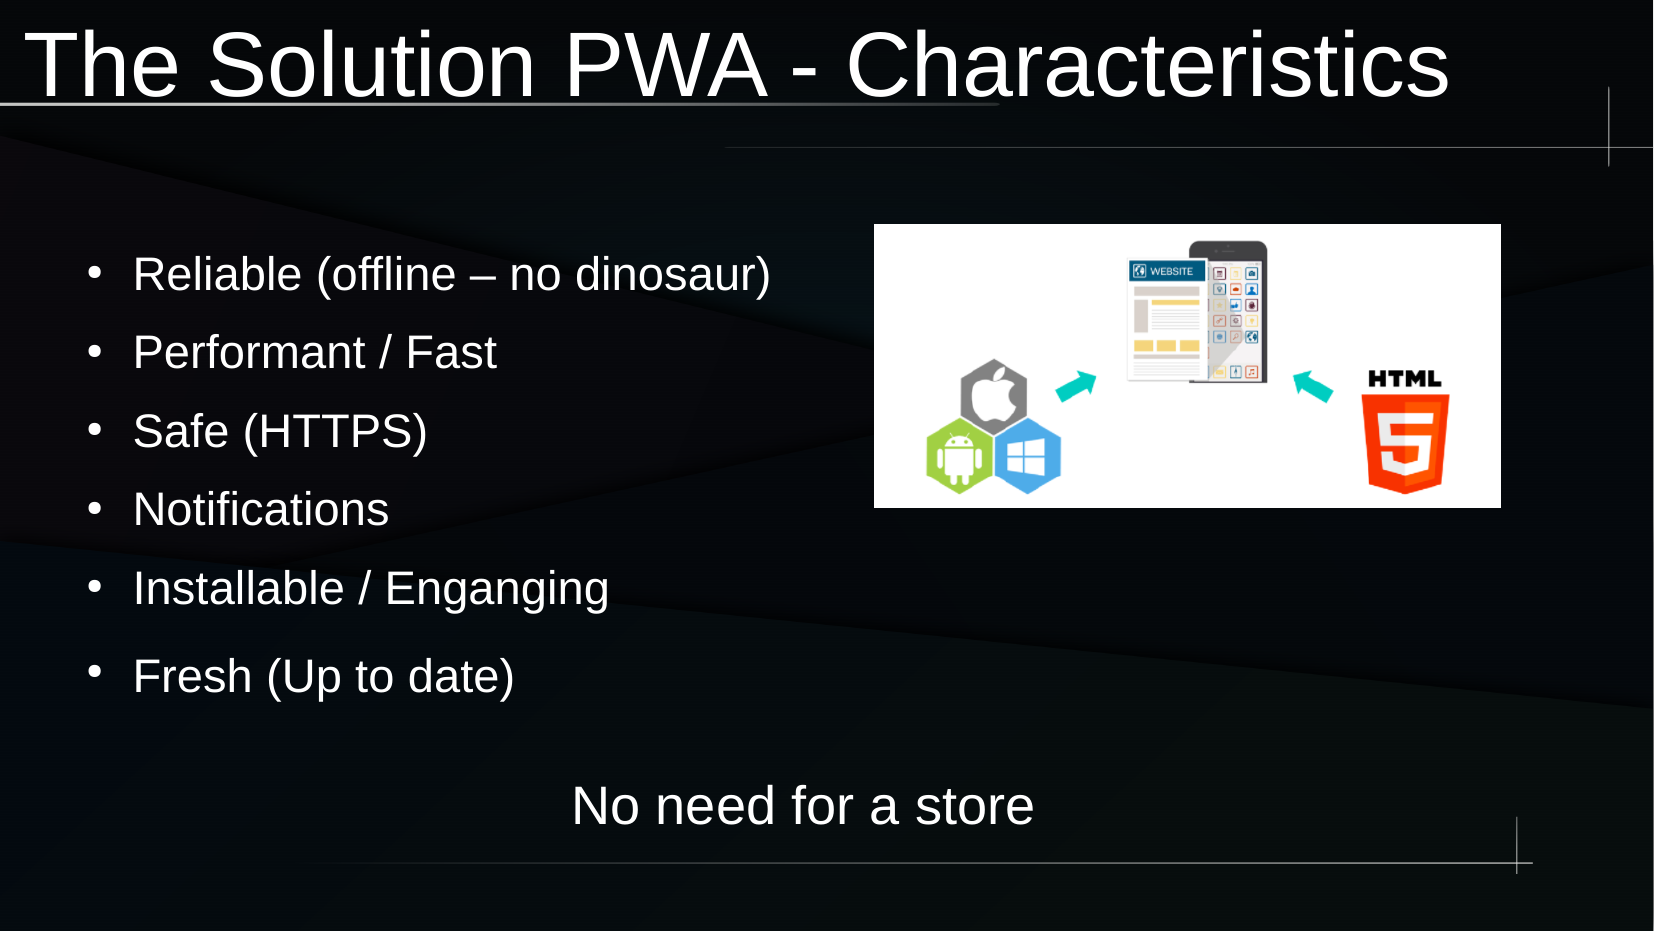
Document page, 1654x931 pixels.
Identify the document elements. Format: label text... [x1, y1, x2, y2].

picture [0, 0, 1654, 931]
text_box No need for a store [556, 767, 1052, 844]
title The Solution PWA - Characteristics [23, 11, 1589, 119]
list Reliable (offline – no dinosaur) Performant / Fast Safe (HTTPS) Notifications Installable / Enganging Fresh (Up to date) [70, 169, 1559, 709]
